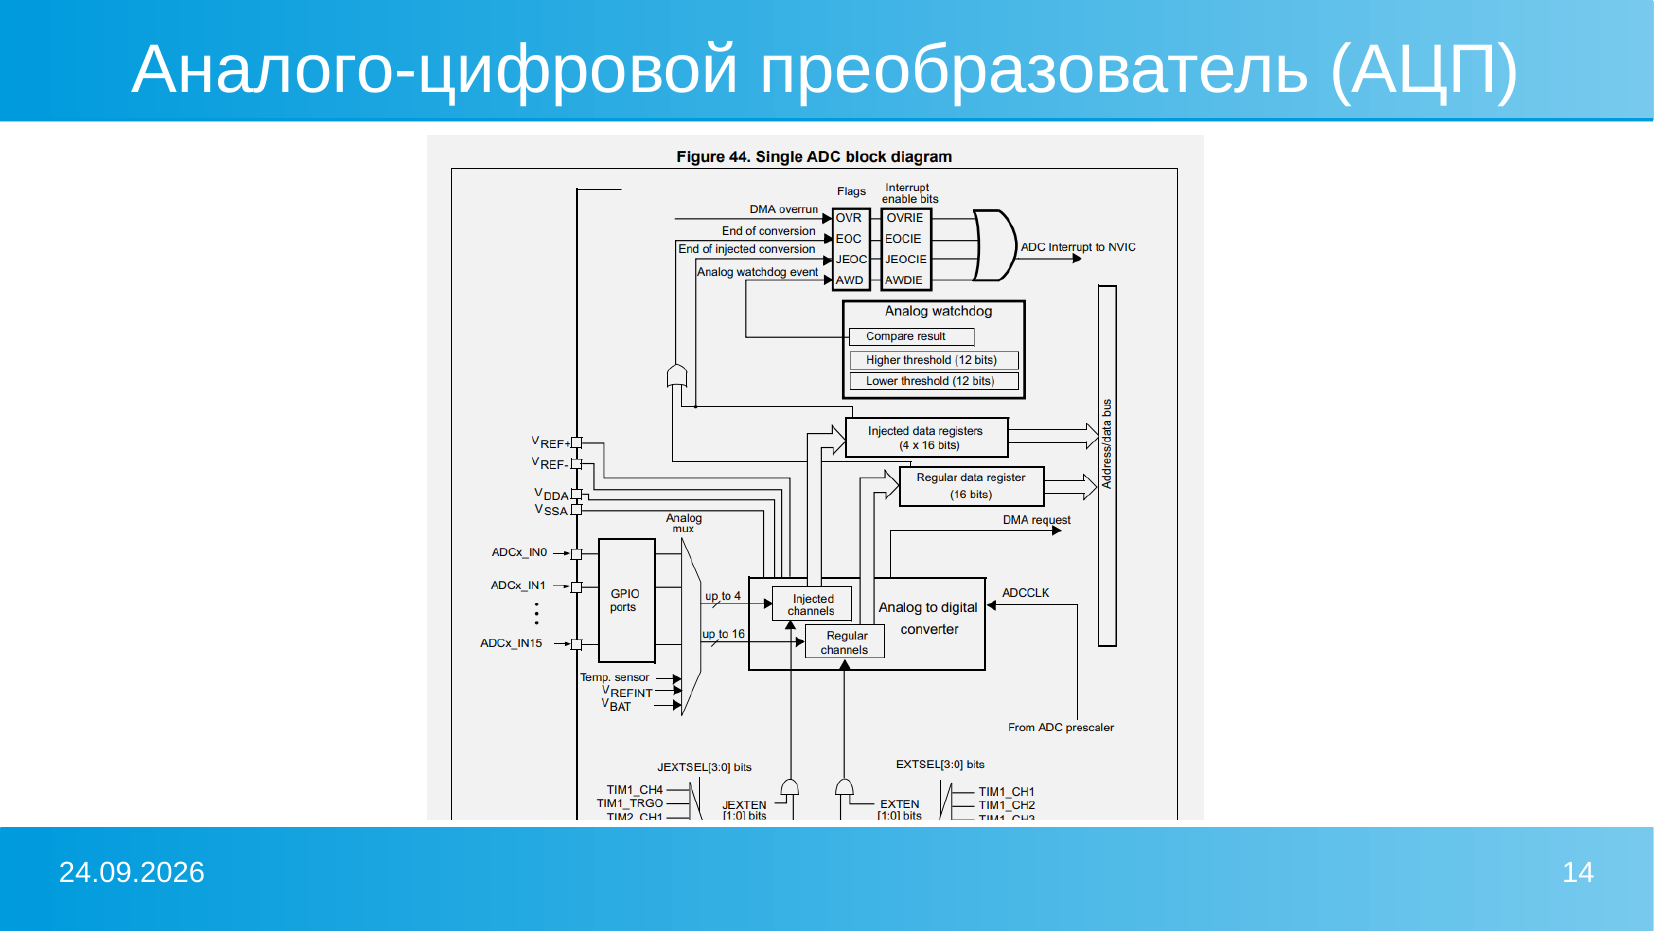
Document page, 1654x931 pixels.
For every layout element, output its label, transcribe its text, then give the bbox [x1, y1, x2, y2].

picture [427, 135, 1204, 820]
title Аналого-цифровой преобразователь (АЦП) [59, 29, 1595, 108]
